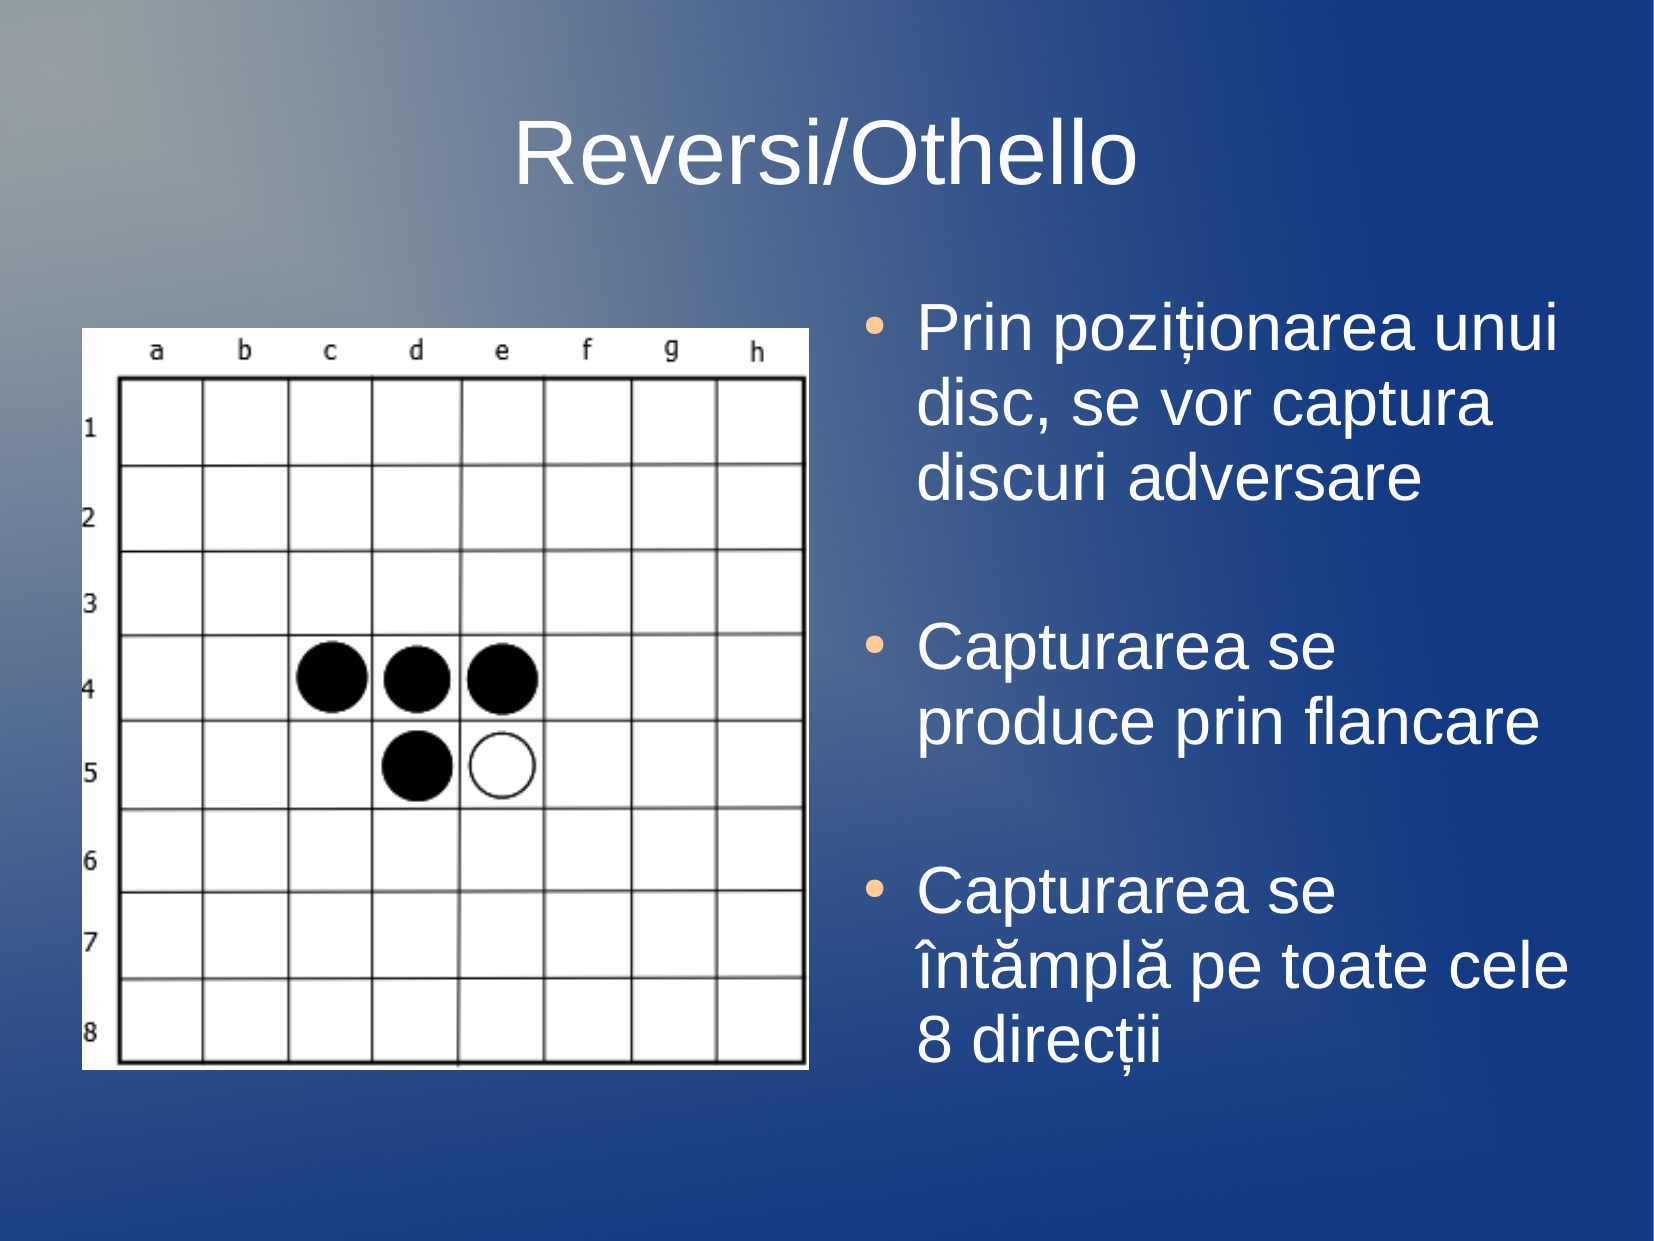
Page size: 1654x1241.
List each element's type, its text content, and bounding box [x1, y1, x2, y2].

picture [0, 0, 1654, 1241]
title Reversi/Othello [82, 49, 1571, 257]
list Prin poziționarea unui disc, se vor captura discuri adversare Capturarea se produce prin flancare Capturarea se întămplă pe toate cele 8 direcții [845, 290, 1572, 1109]
